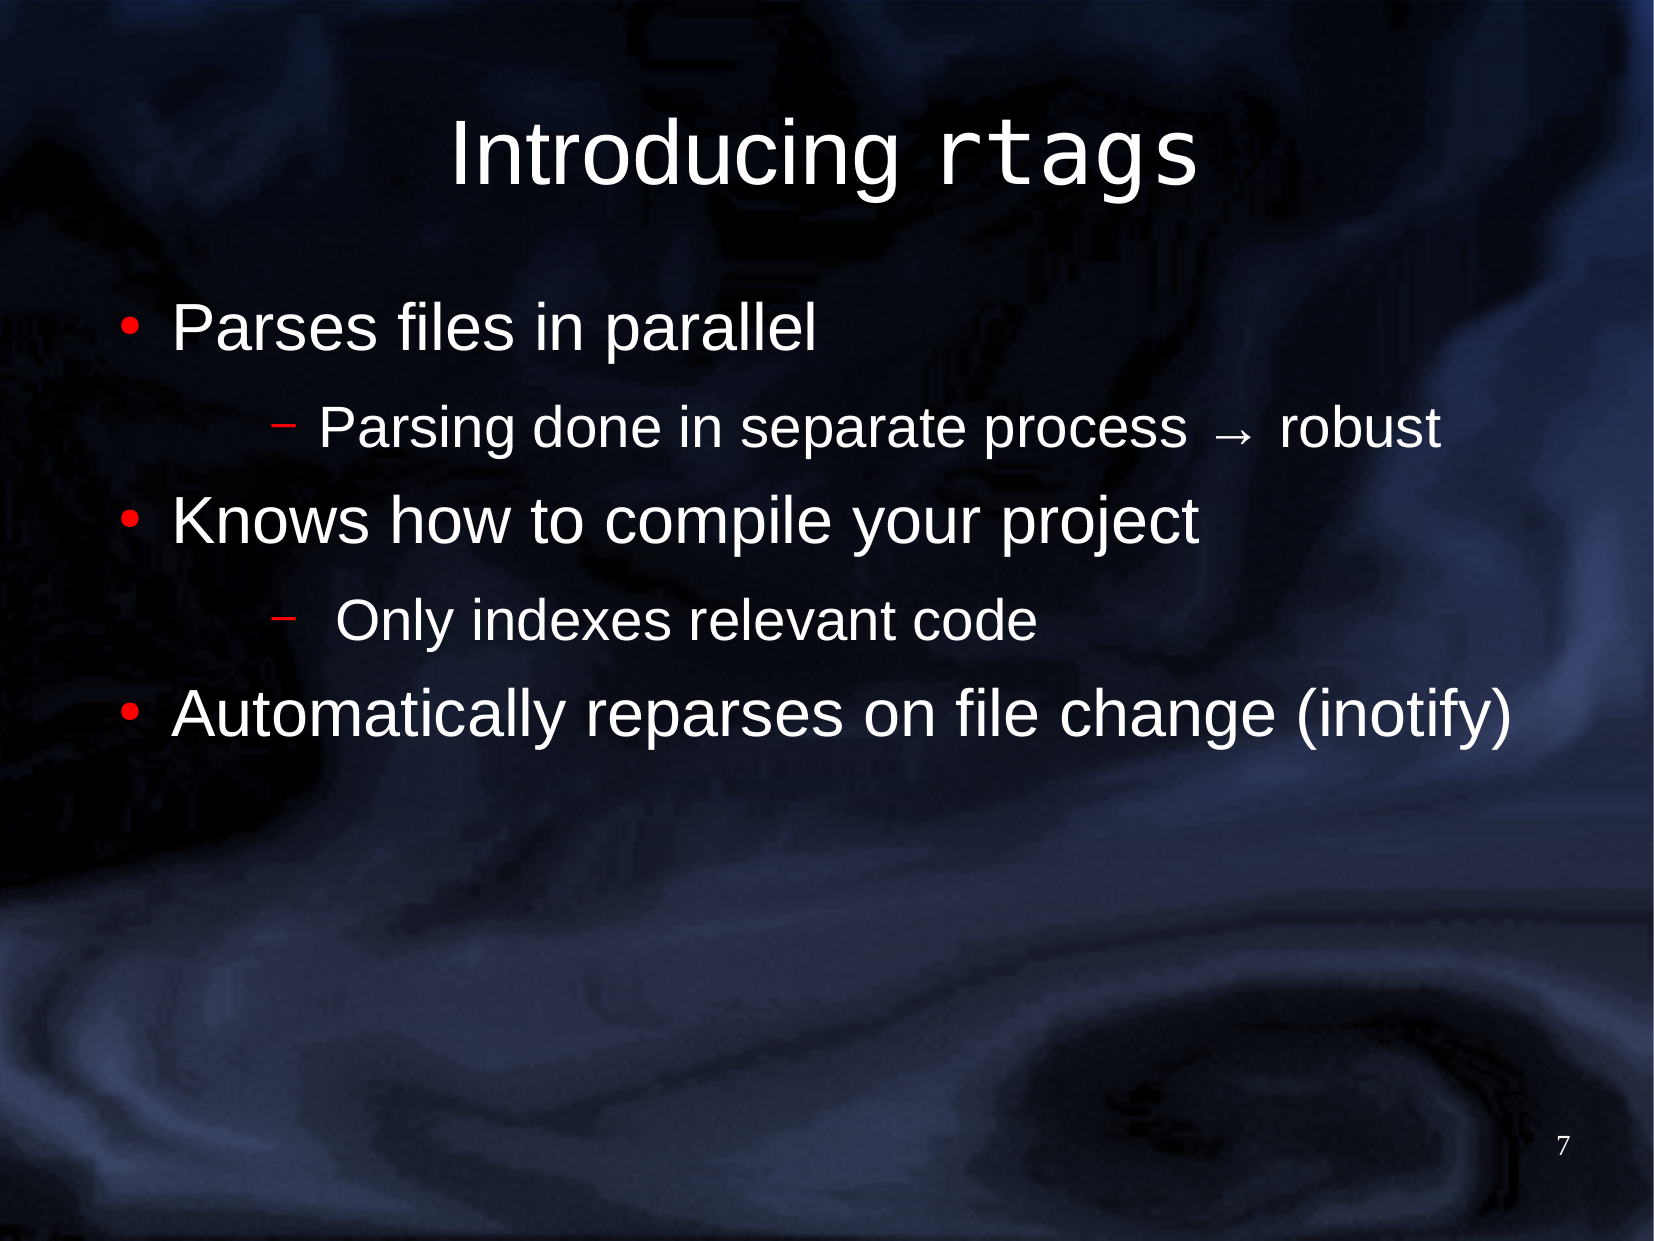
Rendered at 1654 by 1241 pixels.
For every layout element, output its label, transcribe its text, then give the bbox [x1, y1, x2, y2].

title Introducing rtags [82, 49, 1571, 257]
picture [0, 0, 1654, 1241]
list Parses files in parallel Parsing done in separate process → robust Knows how to compile your project Only indexes relevant code Automatically reparses on file change (inotify) [82, 290, 1571, 1010]
